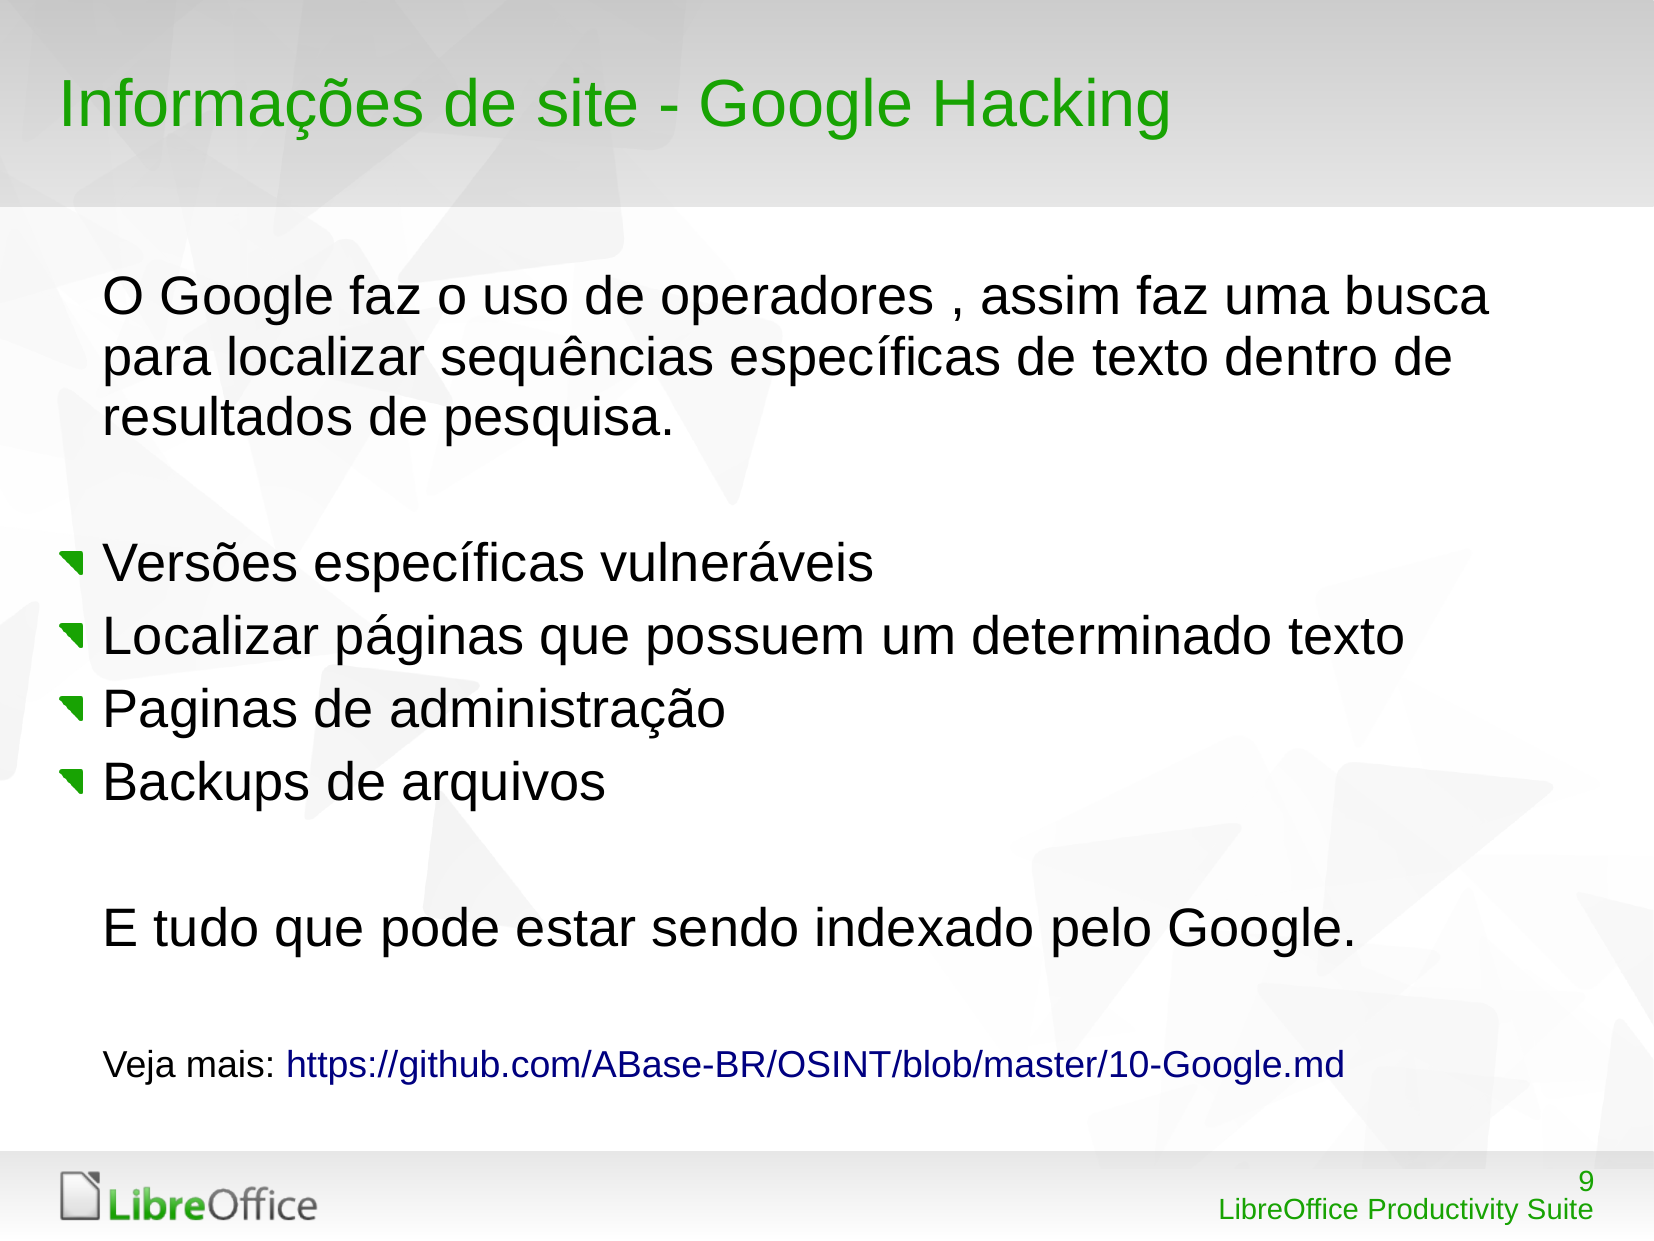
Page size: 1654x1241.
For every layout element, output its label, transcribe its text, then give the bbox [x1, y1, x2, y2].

title Informações de site - Google Hacking [59, 29, 1595, 178]
list O Google faz o uso de operadores , assim faz uma busca para localizar sequências específicas de texto dentro de resultados de pesquisa. Versões específicas vulneráveis Localizar páginas que possuem um determinado texto Paginas de administração Backups de arquivos E tudo que pode estar sendo indexado pelo Google. Veja mais: https://github.com/ABase-BR/OSINT/blob/master/10-Google.md [59, 265, 1595, 1086]
picture [0, 0, 783, 931]
picture [915, 548, 1654, 1169]
picture [41, 1152, 337, 1240]
